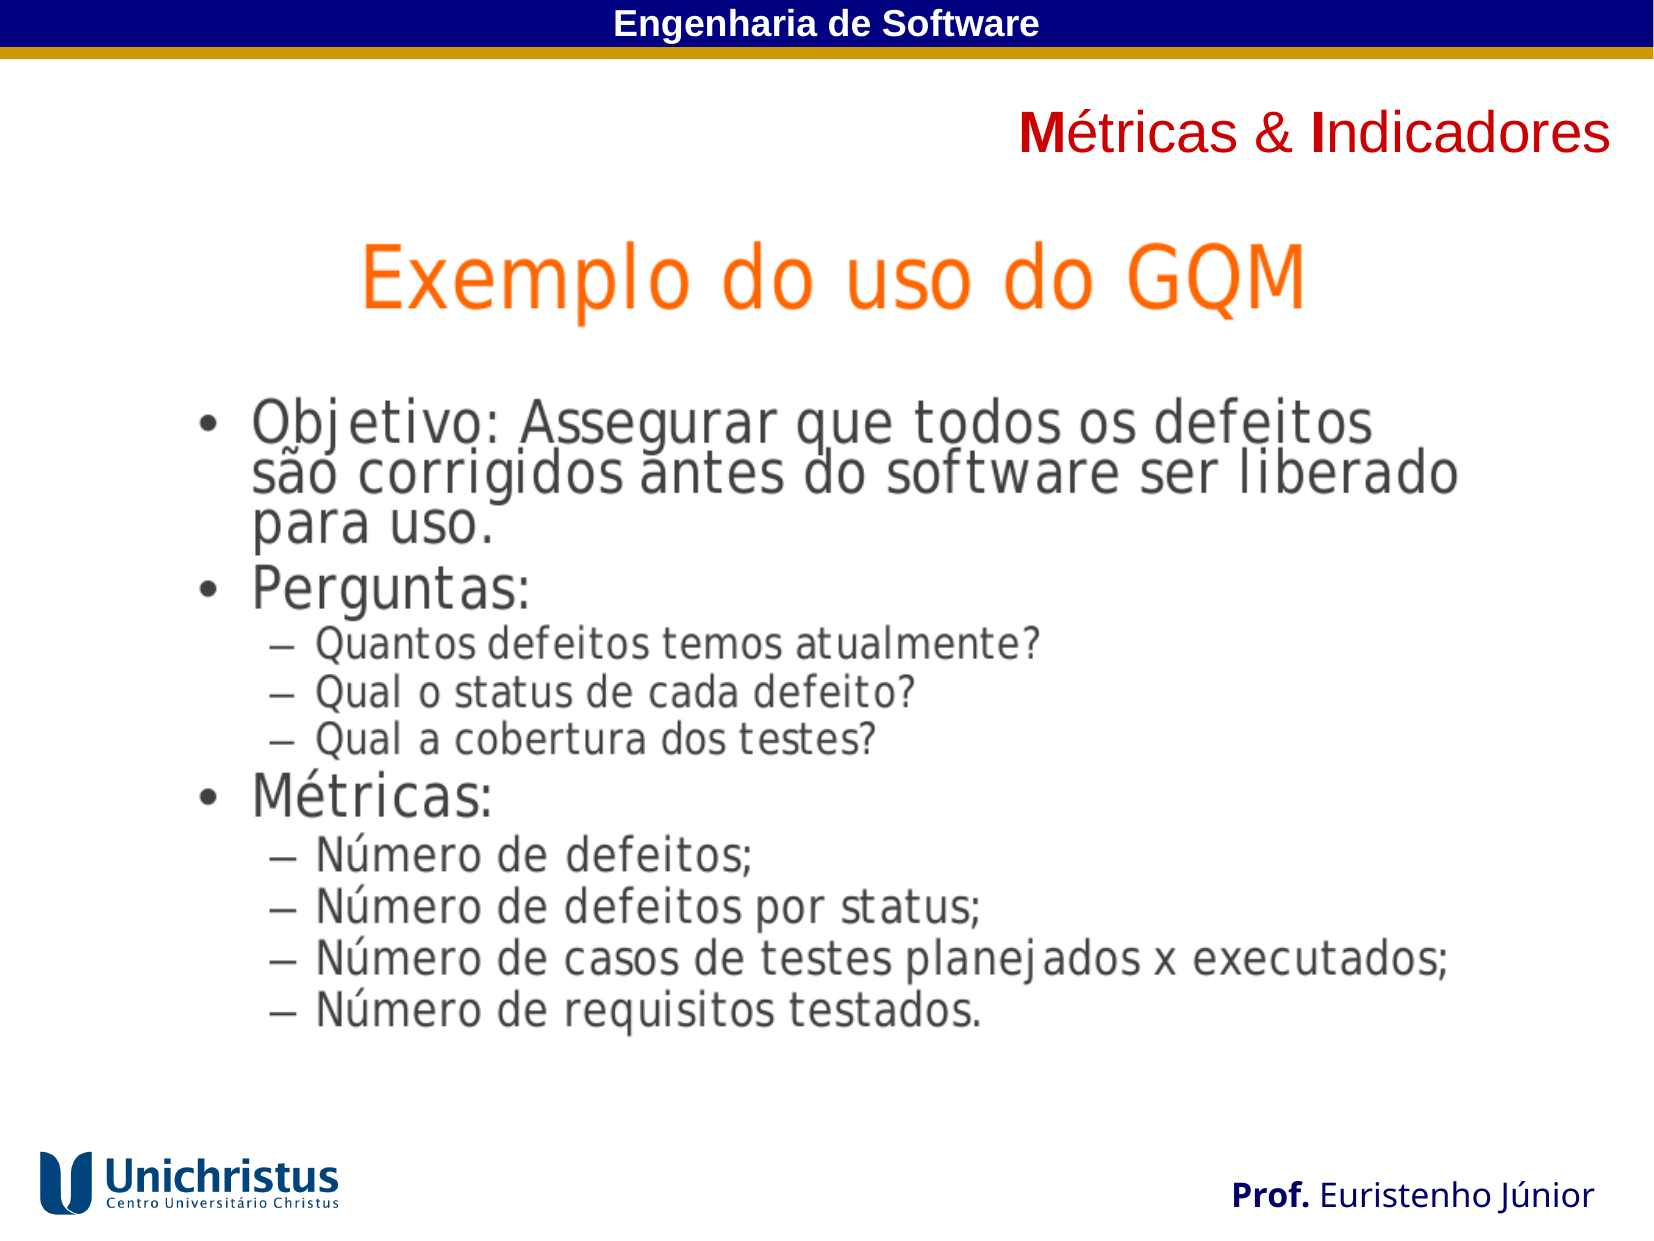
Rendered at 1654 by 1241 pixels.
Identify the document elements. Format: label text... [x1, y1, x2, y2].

text_box Métricas & Indicadores [1003, 92, 1654, 173]
text_box [0, 47, 1654, 60]
text_box Prof. Euristenho Júnior [1216, 1163, 1654, 1224]
text_box Engenharia de Software [0, 0, 1654, 47]
picture [35, 1148, 343, 1217]
picture [176, 221, 1477, 1039]
